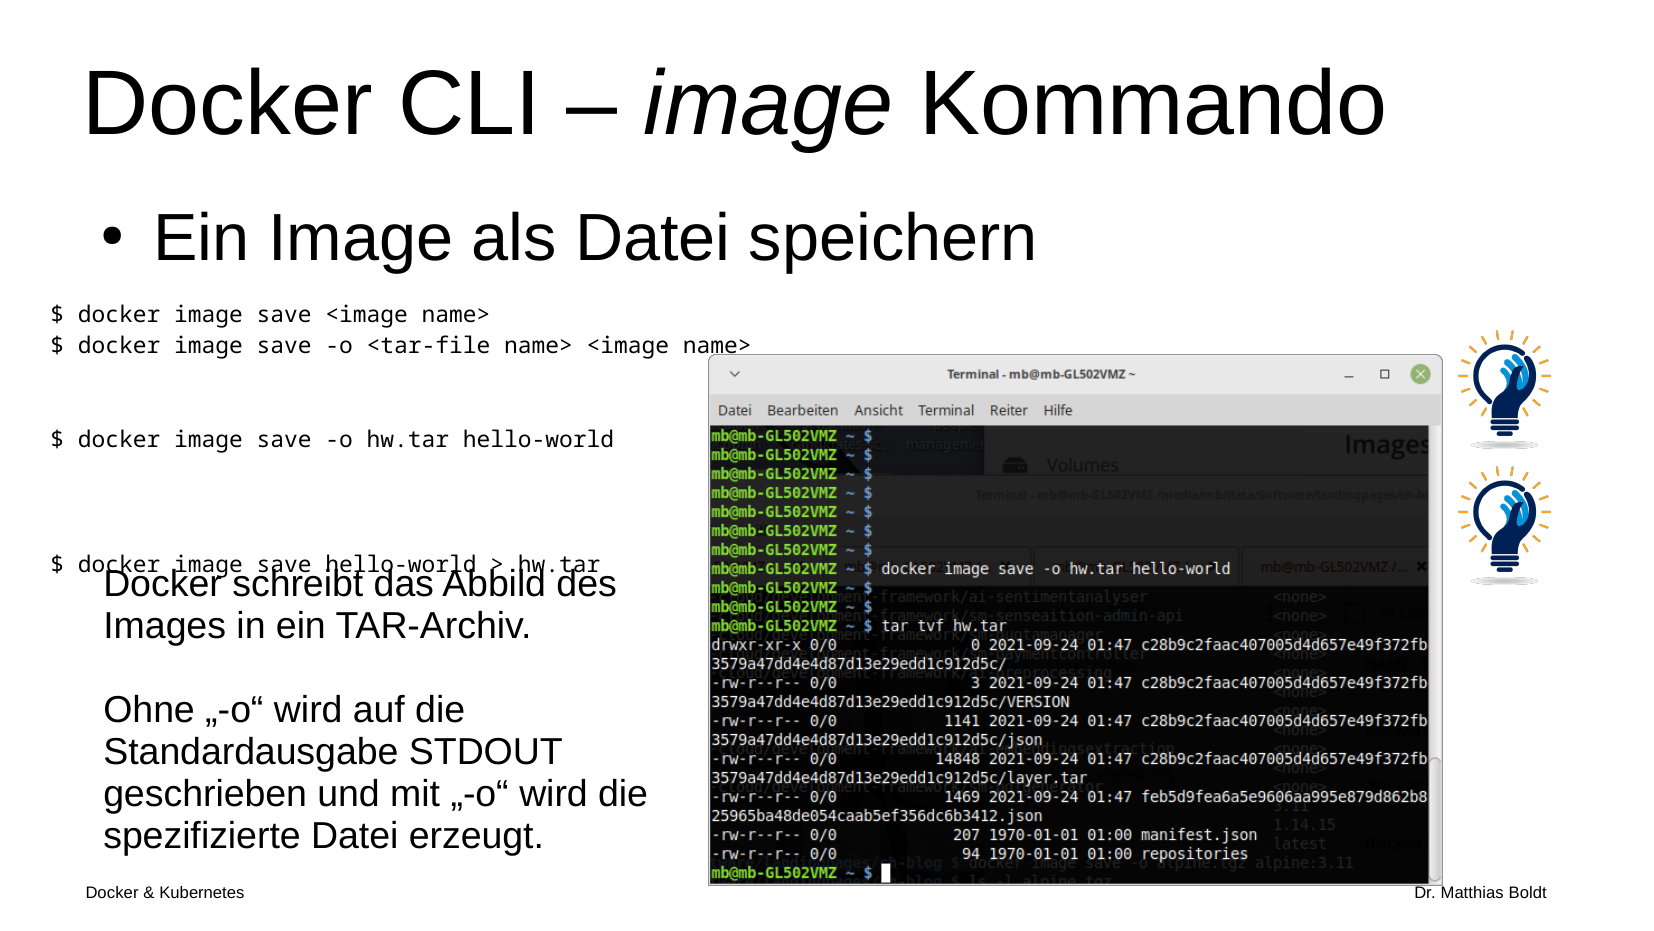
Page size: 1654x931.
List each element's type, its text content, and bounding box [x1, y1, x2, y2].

list Ein Image als Datei speichern [82, 199, 1571, 485]
picture [708, 354, 1443, 886]
picture [1458, 330, 1551, 449]
text_box $ docker image save <image name> $ docker image save -o <tar-file name> <image name> $ docker image save -o hw.tar hello-world $ docker image save hello-world > hw.tar [35, 290, 1430, 542]
title Docker CLI – image Kommando [82, 25, 1571, 181]
picture [1458, 466, 1551, 585]
text_box Docker schreibt das Abbild des Images in ein TAR-Archiv. Ohne „-o“ wird auf die Standardausgabe STDOUT geschrieben und mit „-o“ wird die spezifizierte Datei erzeugt. [88, 555, 697, 898]
text_box Docker & Kubernetes Dr. Matthias Boldt [70, 875, 1563, 910]
